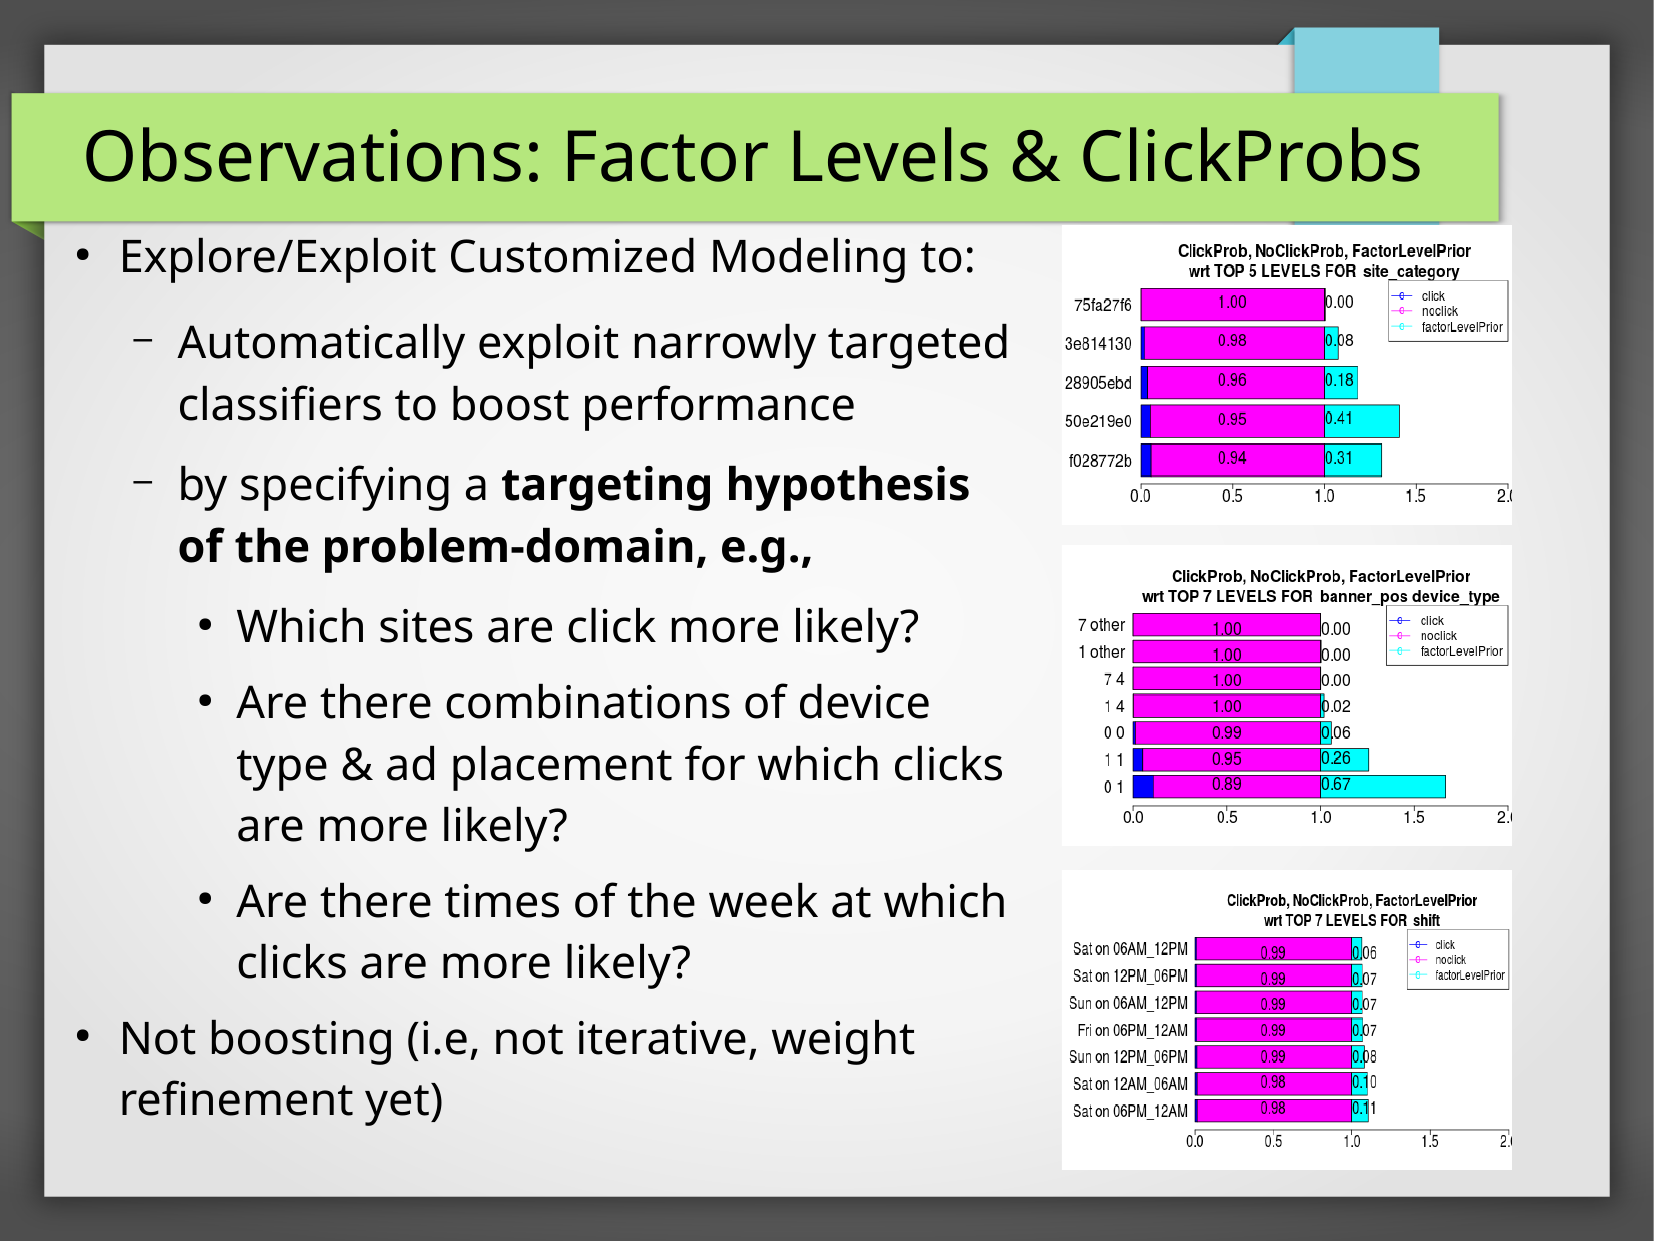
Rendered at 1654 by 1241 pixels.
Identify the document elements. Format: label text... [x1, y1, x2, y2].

list Explore/Exploit Customized Modeling to: Automatically exploit narrowly targeted classifiers to boost performance by specifying a targeting hypothesis of the problem-domain, e.g., Which sites are click more likely? Are there combinations of device type & ad placement for which clicks are more likely? Are there times of the week at which clicks are more likely? Not boosting (i.e, not iterative, weight refinement yet) [60, 225, 1021, 1201]
title Observations: Factor Levels & ClickProbs [82, 94, 1486, 213]
picture [0, 0, 1654, 1241]
